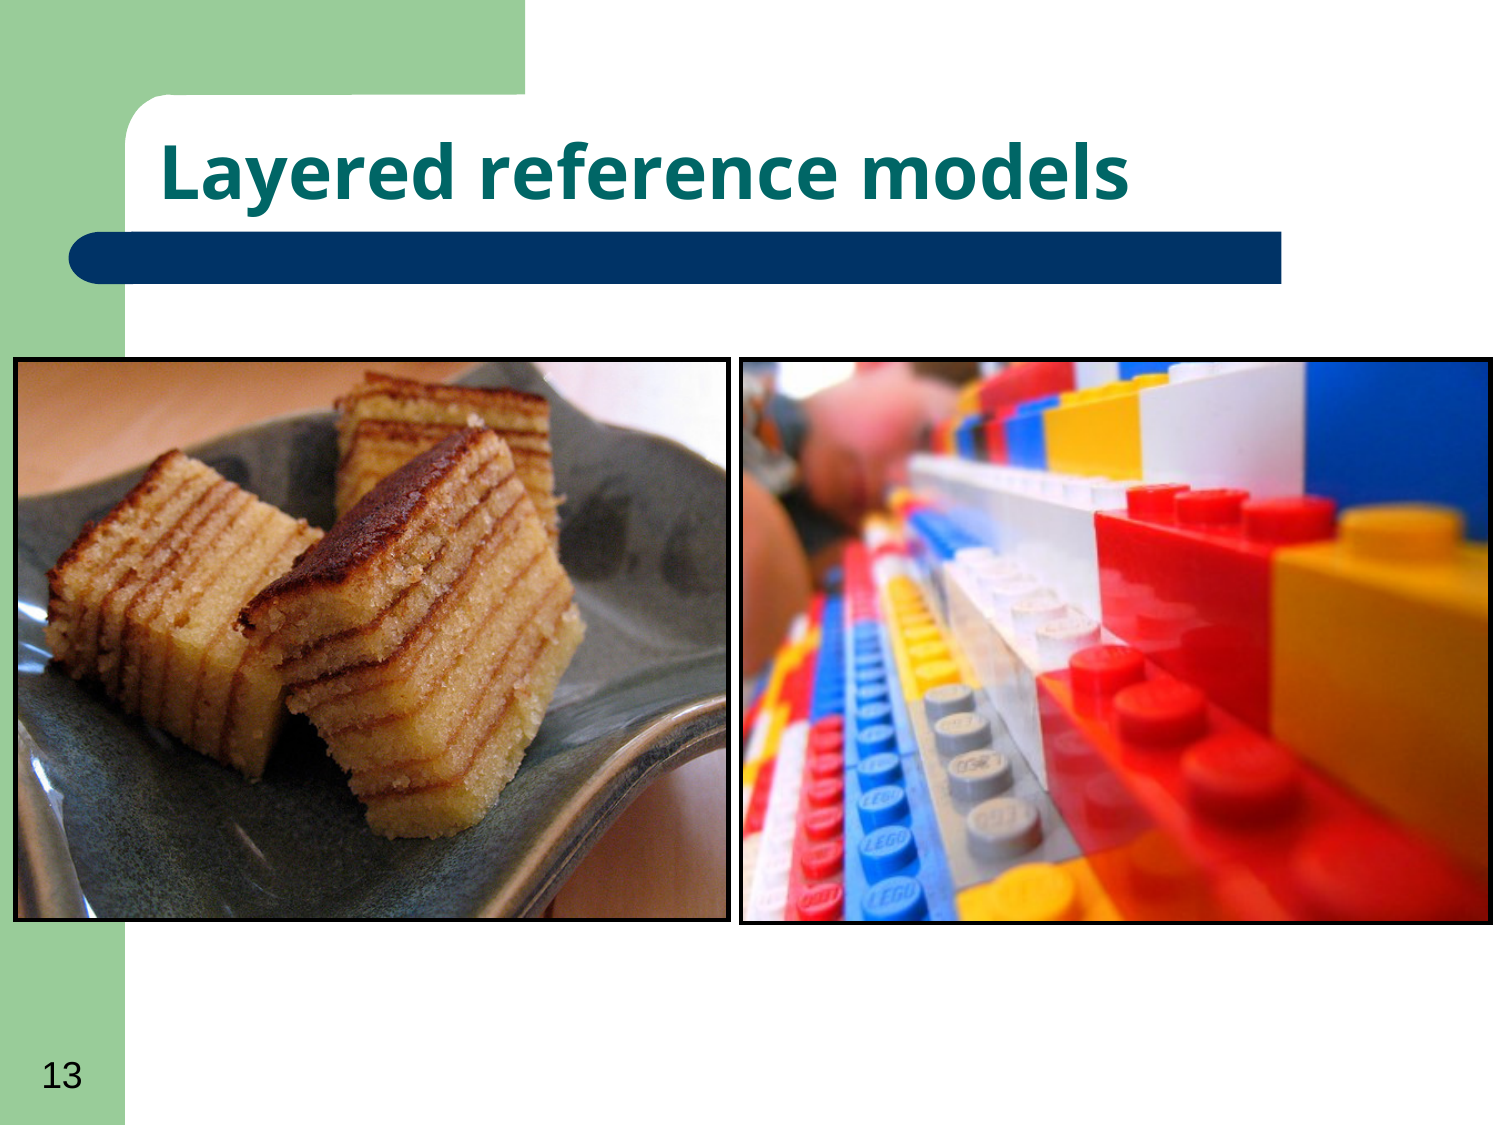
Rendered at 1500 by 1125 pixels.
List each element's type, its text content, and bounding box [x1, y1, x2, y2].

picture [743, 361, 1489, 921]
title Layered reference models [143, 109, 1486, 224]
picture [17, 361, 727, 918]
